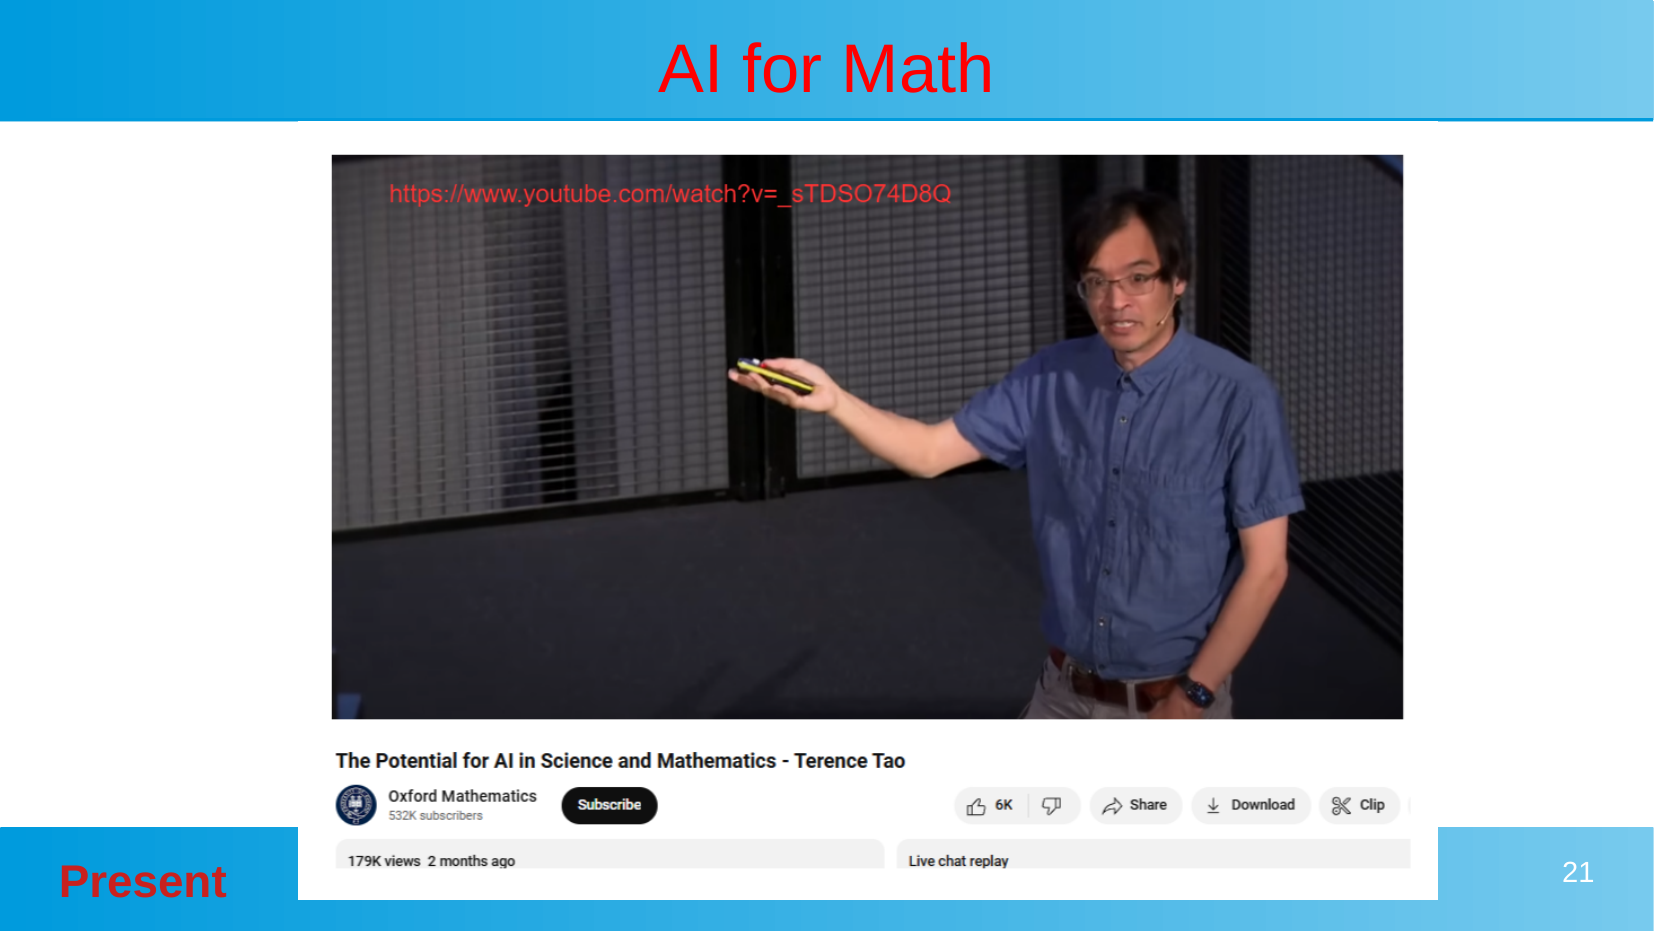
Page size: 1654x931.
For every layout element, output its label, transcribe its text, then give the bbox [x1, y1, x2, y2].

picture [298, 122, 1438, 901]
title AI for Math [59, 29, 1595, 108]
